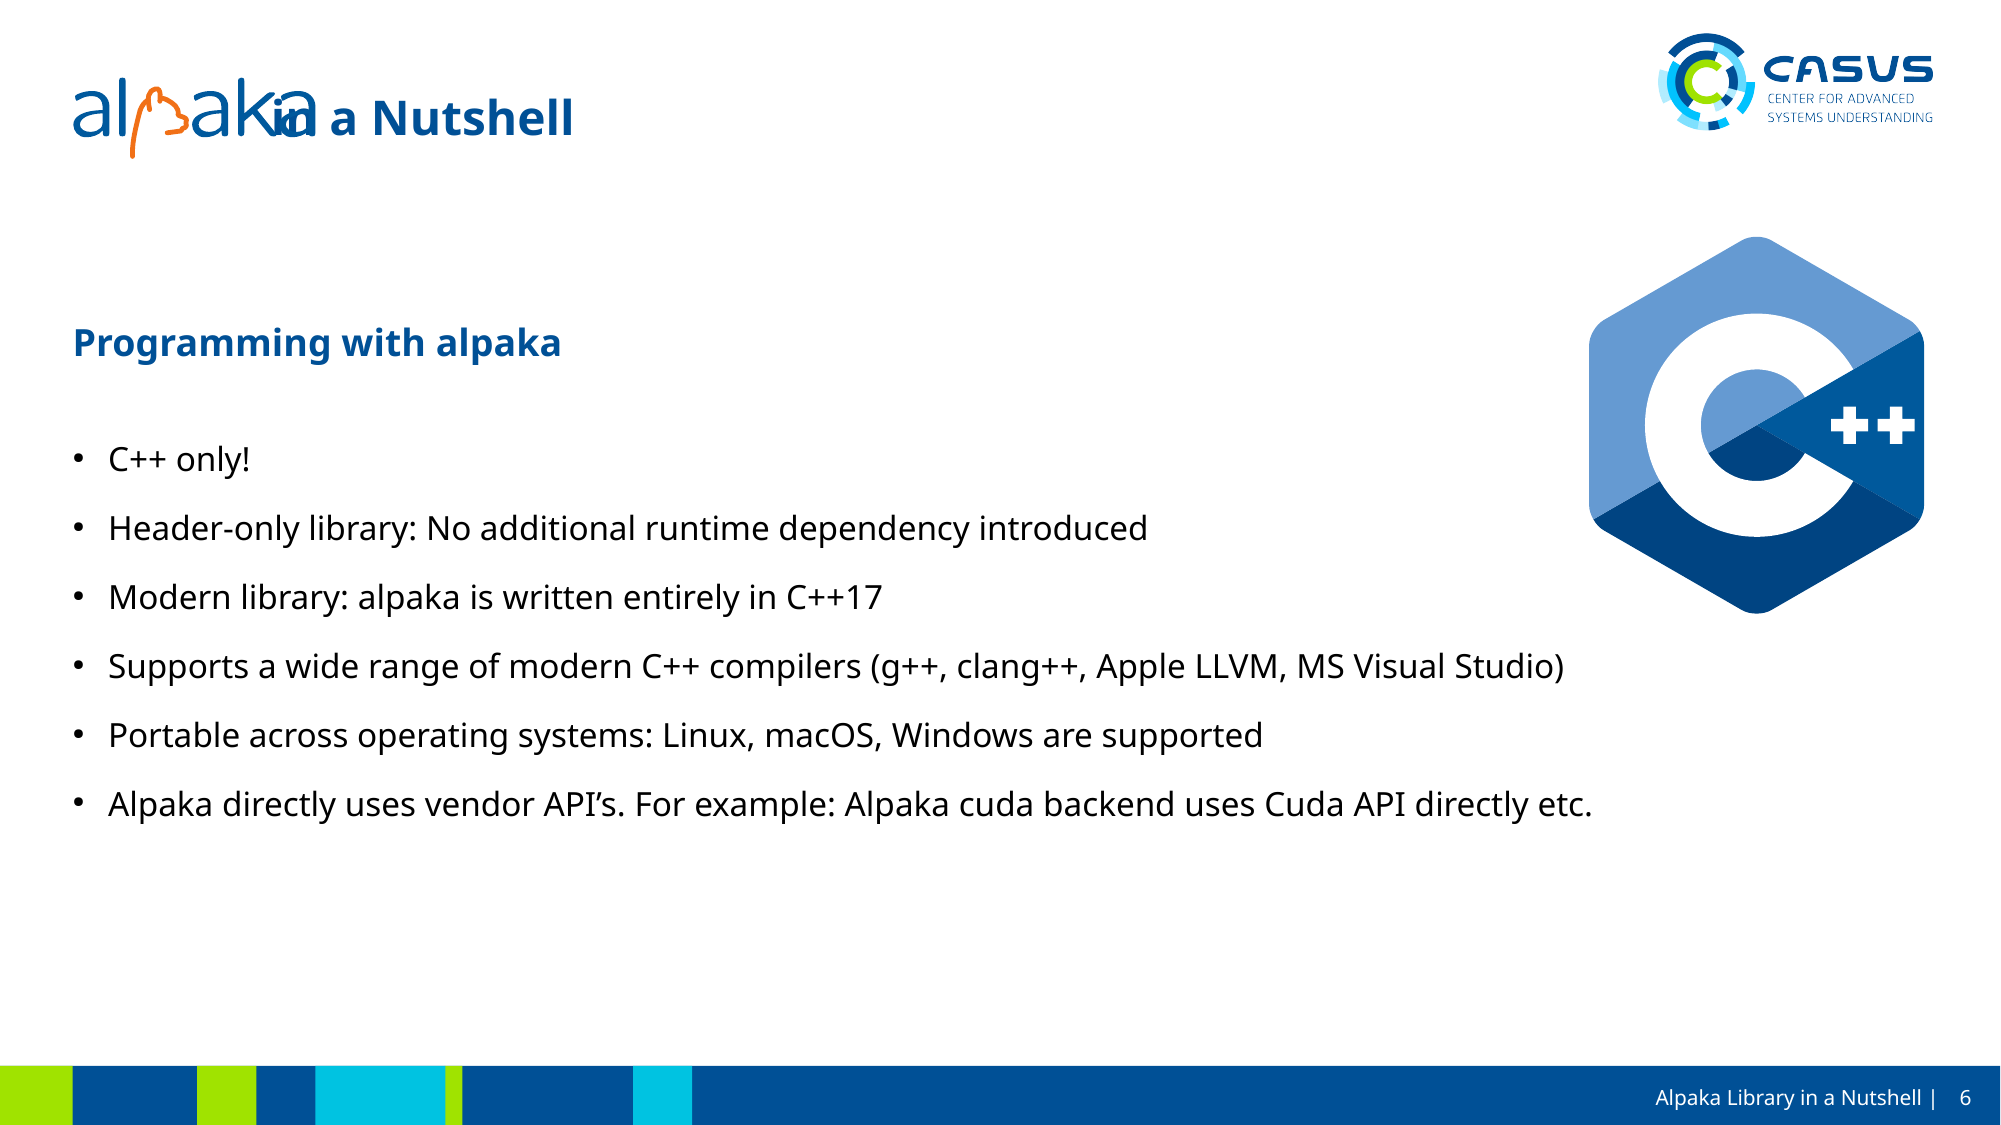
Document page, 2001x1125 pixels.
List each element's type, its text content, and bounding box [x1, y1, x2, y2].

picture [72, 76, 317, 160]
list Programming with alpaka C++ only! Header-only library: No additional runtime dependency introduced Modern library: alpaka is written entirely in C++17 Supports a wide range of modern C++ compilers (g++, clang++, Apple LLVM, MS Visual Studio) Portable across operating systems: Linux, macOS, Windows are supported Alpaka directly uses vendor API’s. For example: Alpaka cuda backend uses Cuda API directly etc. [72, 316, 1620, 979]
picture [1588, 236, 1925, 615]
picture [1658, 33, 1933, 131]
title in a Nutshell [317, 82, 709, 151]
